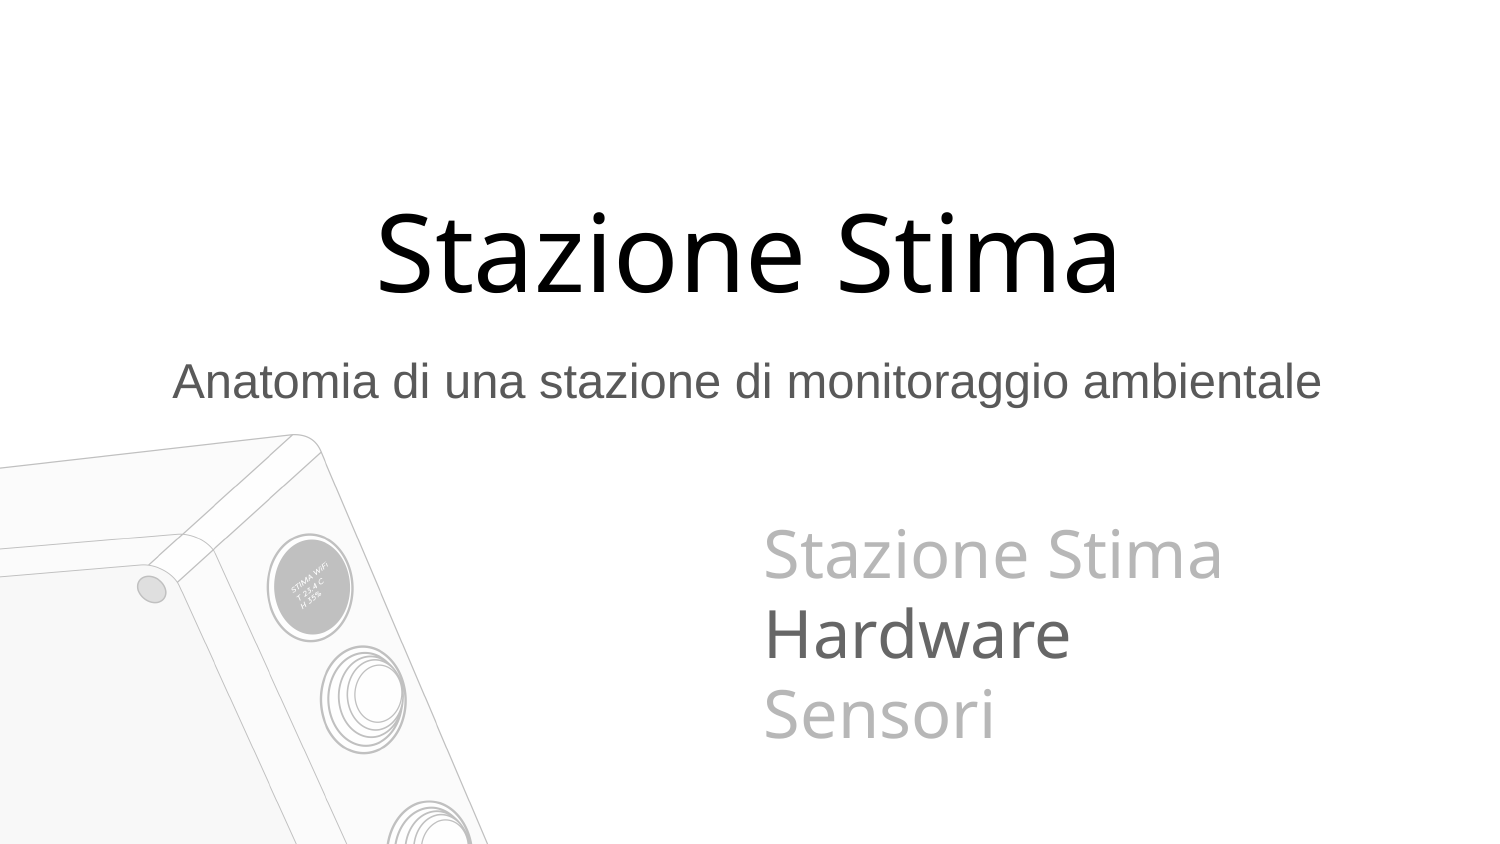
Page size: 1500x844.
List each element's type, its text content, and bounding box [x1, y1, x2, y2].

title Stazione Stima [51, 122, 1449, 459]
picture [0, 434, 492, 844]
subtitle Anatomia di una stazione di monitoraggio ambientale [49, 334, 1447, 465]
text_box Stazione Stima Hardware Sensori [749, 496, 1372, 767]
